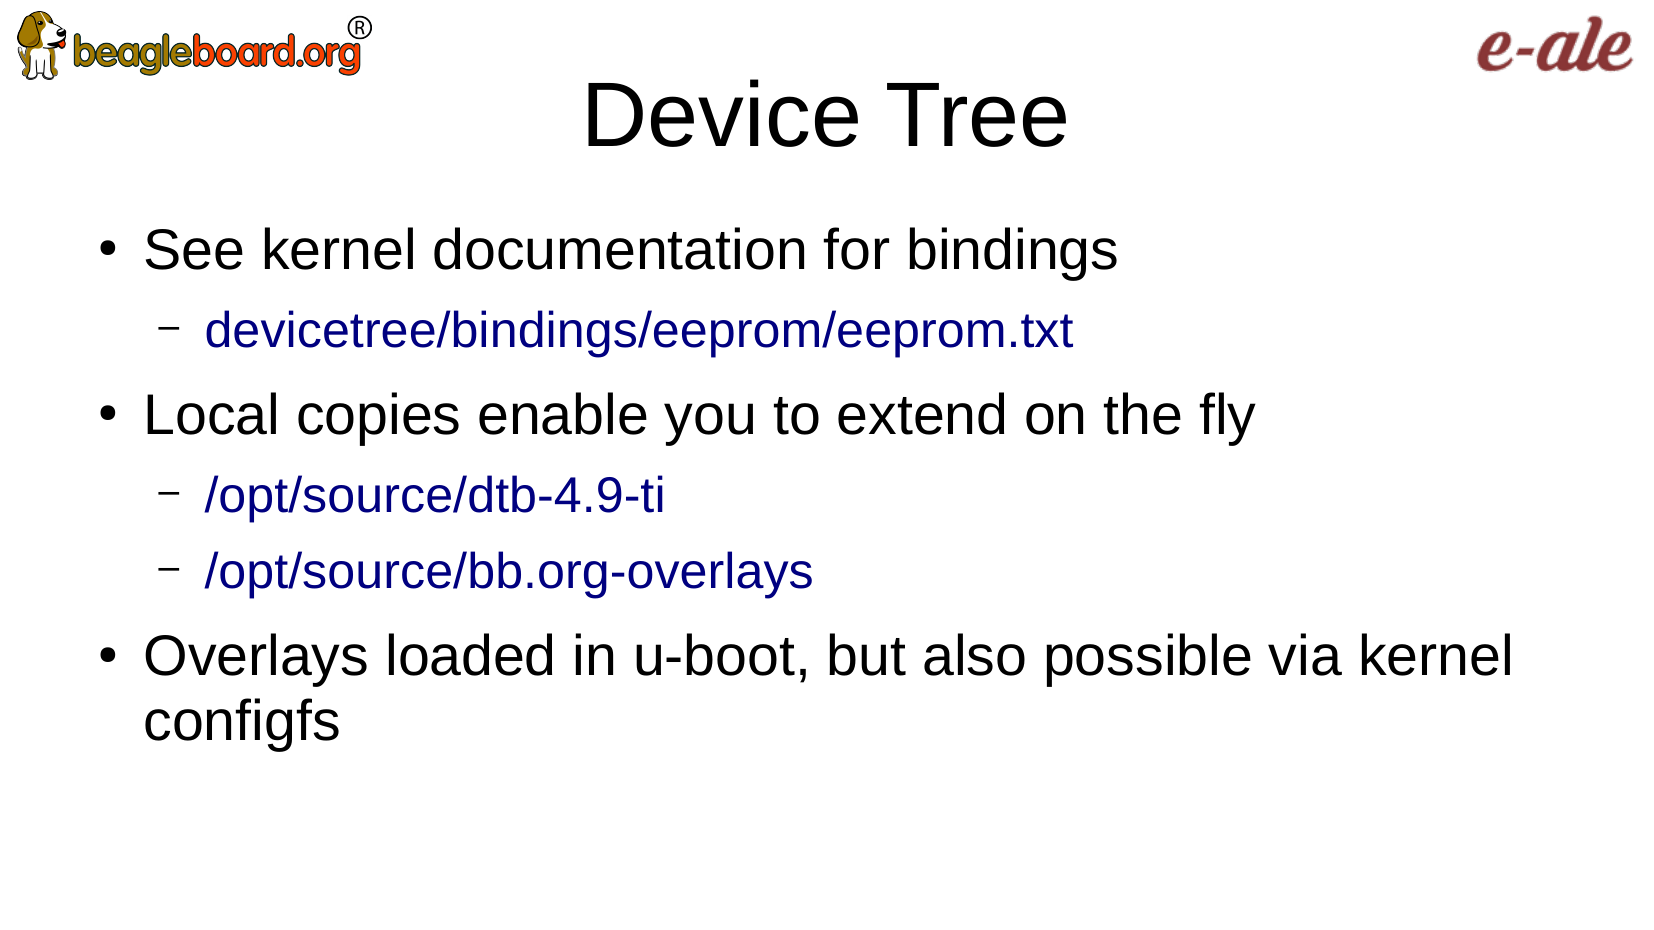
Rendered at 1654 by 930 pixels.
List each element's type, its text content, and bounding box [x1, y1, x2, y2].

title Device Tree [82, 37, 1571, 193]
list See kernel documentation for bindings devicetree/bindings/eeprom/eeprom.txt Local copies enable you to extend on the fly /opt/source/dtb-4.9-ti /opt/source/bb.org-overlays Overlays loaded in u-boot, but also possible via kernel configfs [82, 217, 1571, 757]
picture [1475, 14, 1636, 74]
picture [17, 11, 372, 80]
